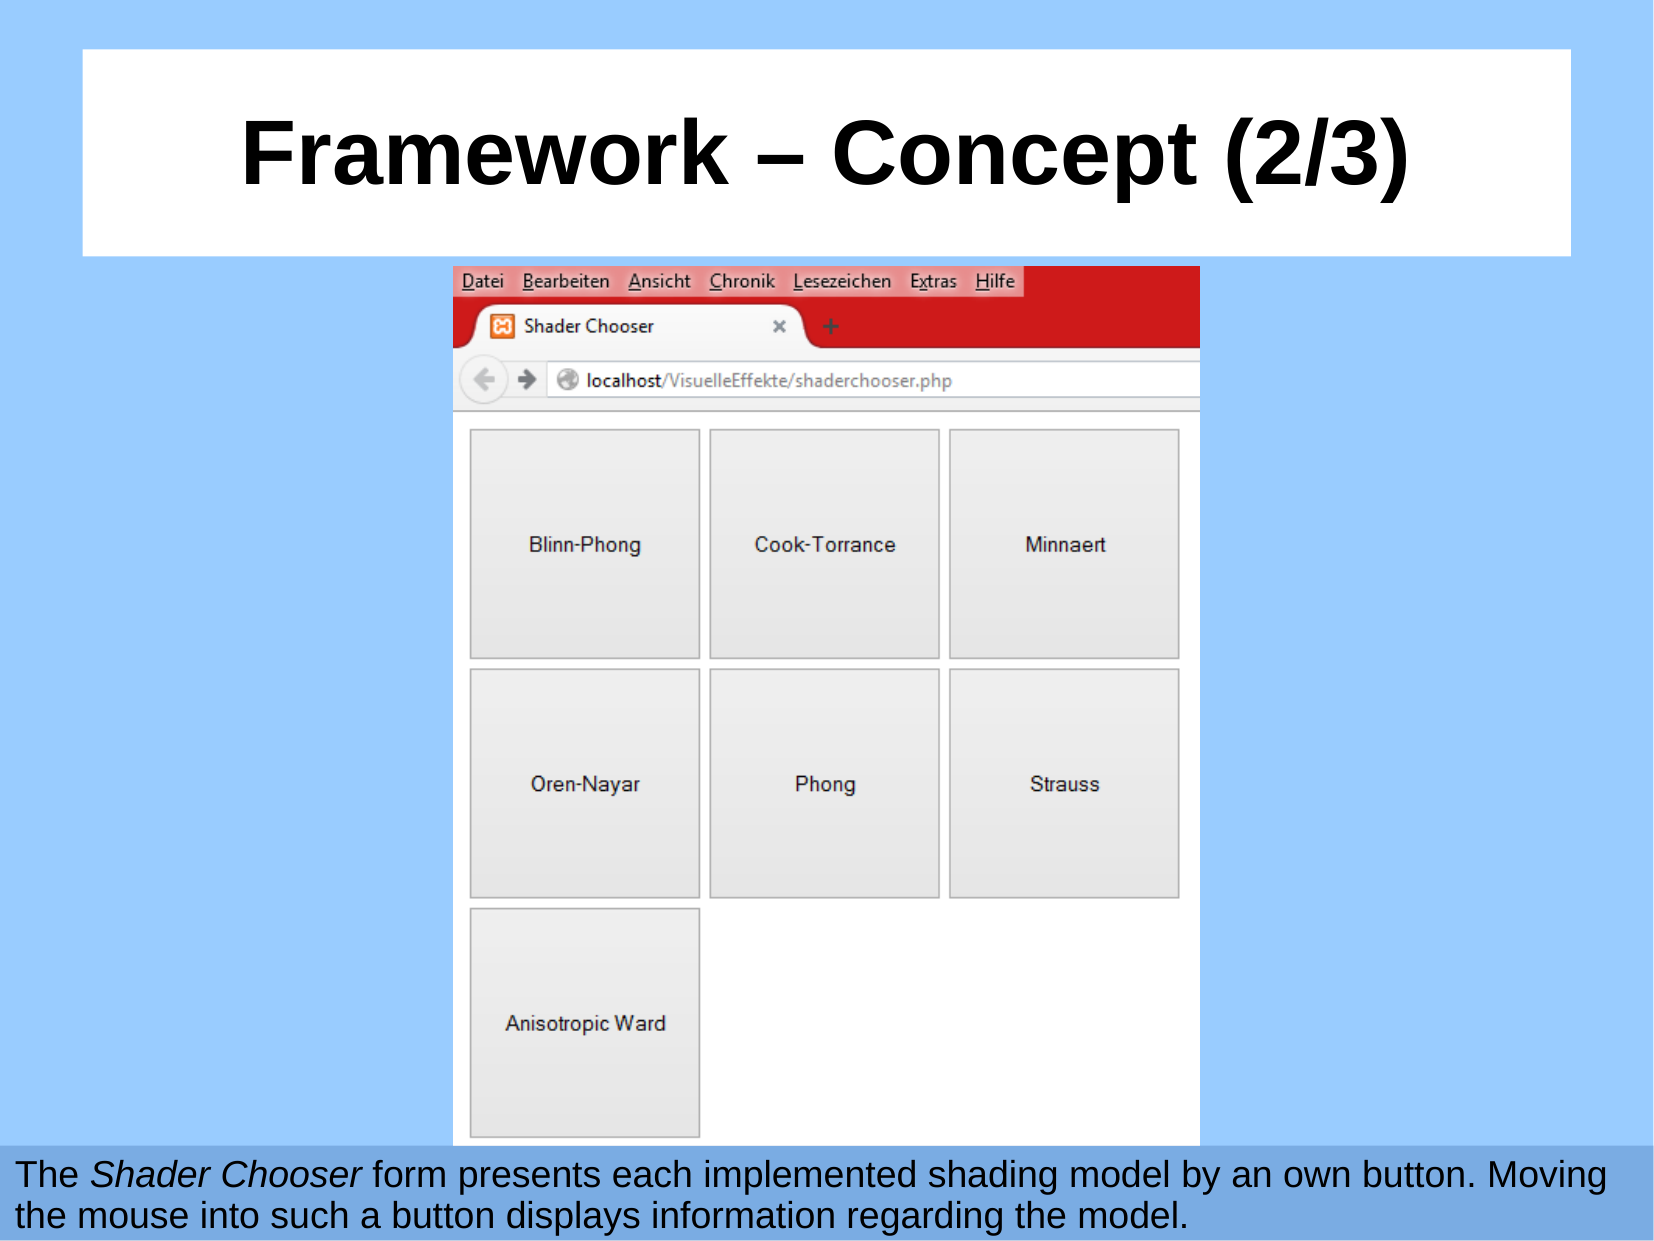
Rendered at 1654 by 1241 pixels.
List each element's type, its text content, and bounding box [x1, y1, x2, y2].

title Framework – Concept (2/3) [82, 49, 1571, 257]
picture [453, 266, 1200, 1145]
text_box The Shader Chooser form presents each implemented shading model by an own button. Moving the mouse into such a button displays information regarding the model. [0, 1145, 1654, 1241]
